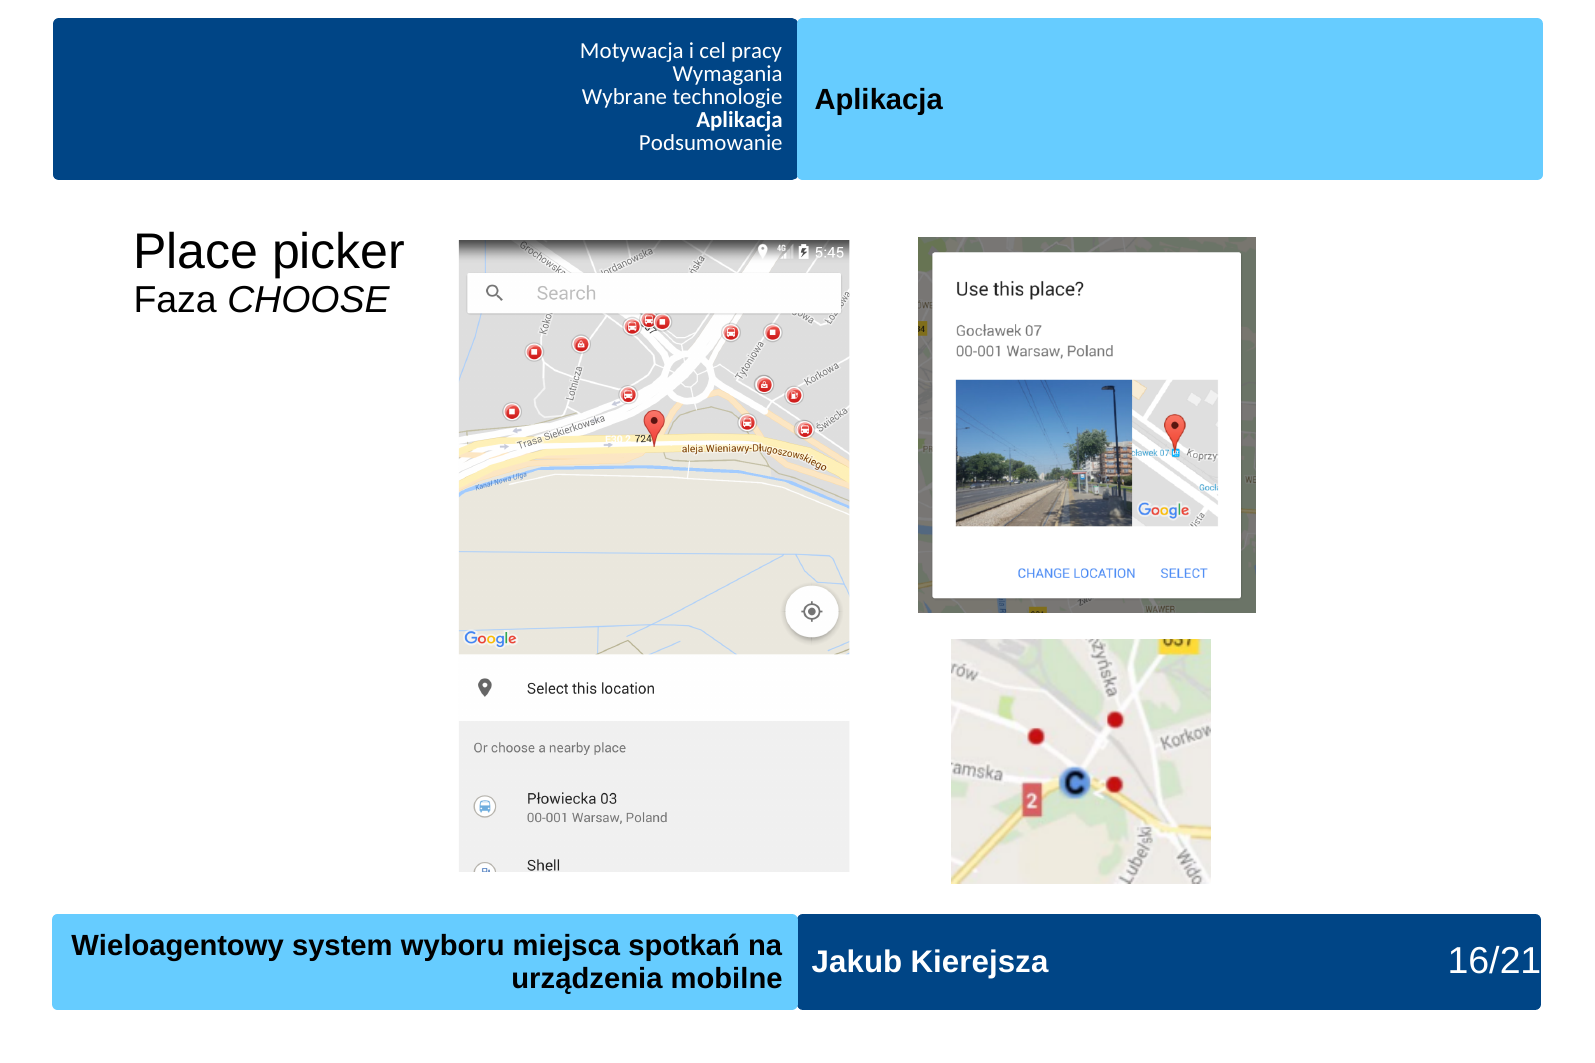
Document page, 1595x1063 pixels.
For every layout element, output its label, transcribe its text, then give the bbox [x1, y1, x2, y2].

picture [918, 237, 1256, 613]
title Aplikacja [802, 23, 1537, 175]
picture [951, 639, 1211, 884]
list Place picker Faza CHOOSE [133, 223, 1463, 846]
title Motywacja i cel pracy Wymagania Wybrane technologie Aplikacja Podsumowanie [59, 23, 792, 175]
picture [458, 240, 850, 872]
title Jakub Kierejsza [802, 919, 1536, 1004]
text_box <number>/21 [1426, 931, 1556, 1031]
title Wieloagentowy system wyboru miejsca spotkań na urządzenia mobilne [57, 919, 792, 1004]
